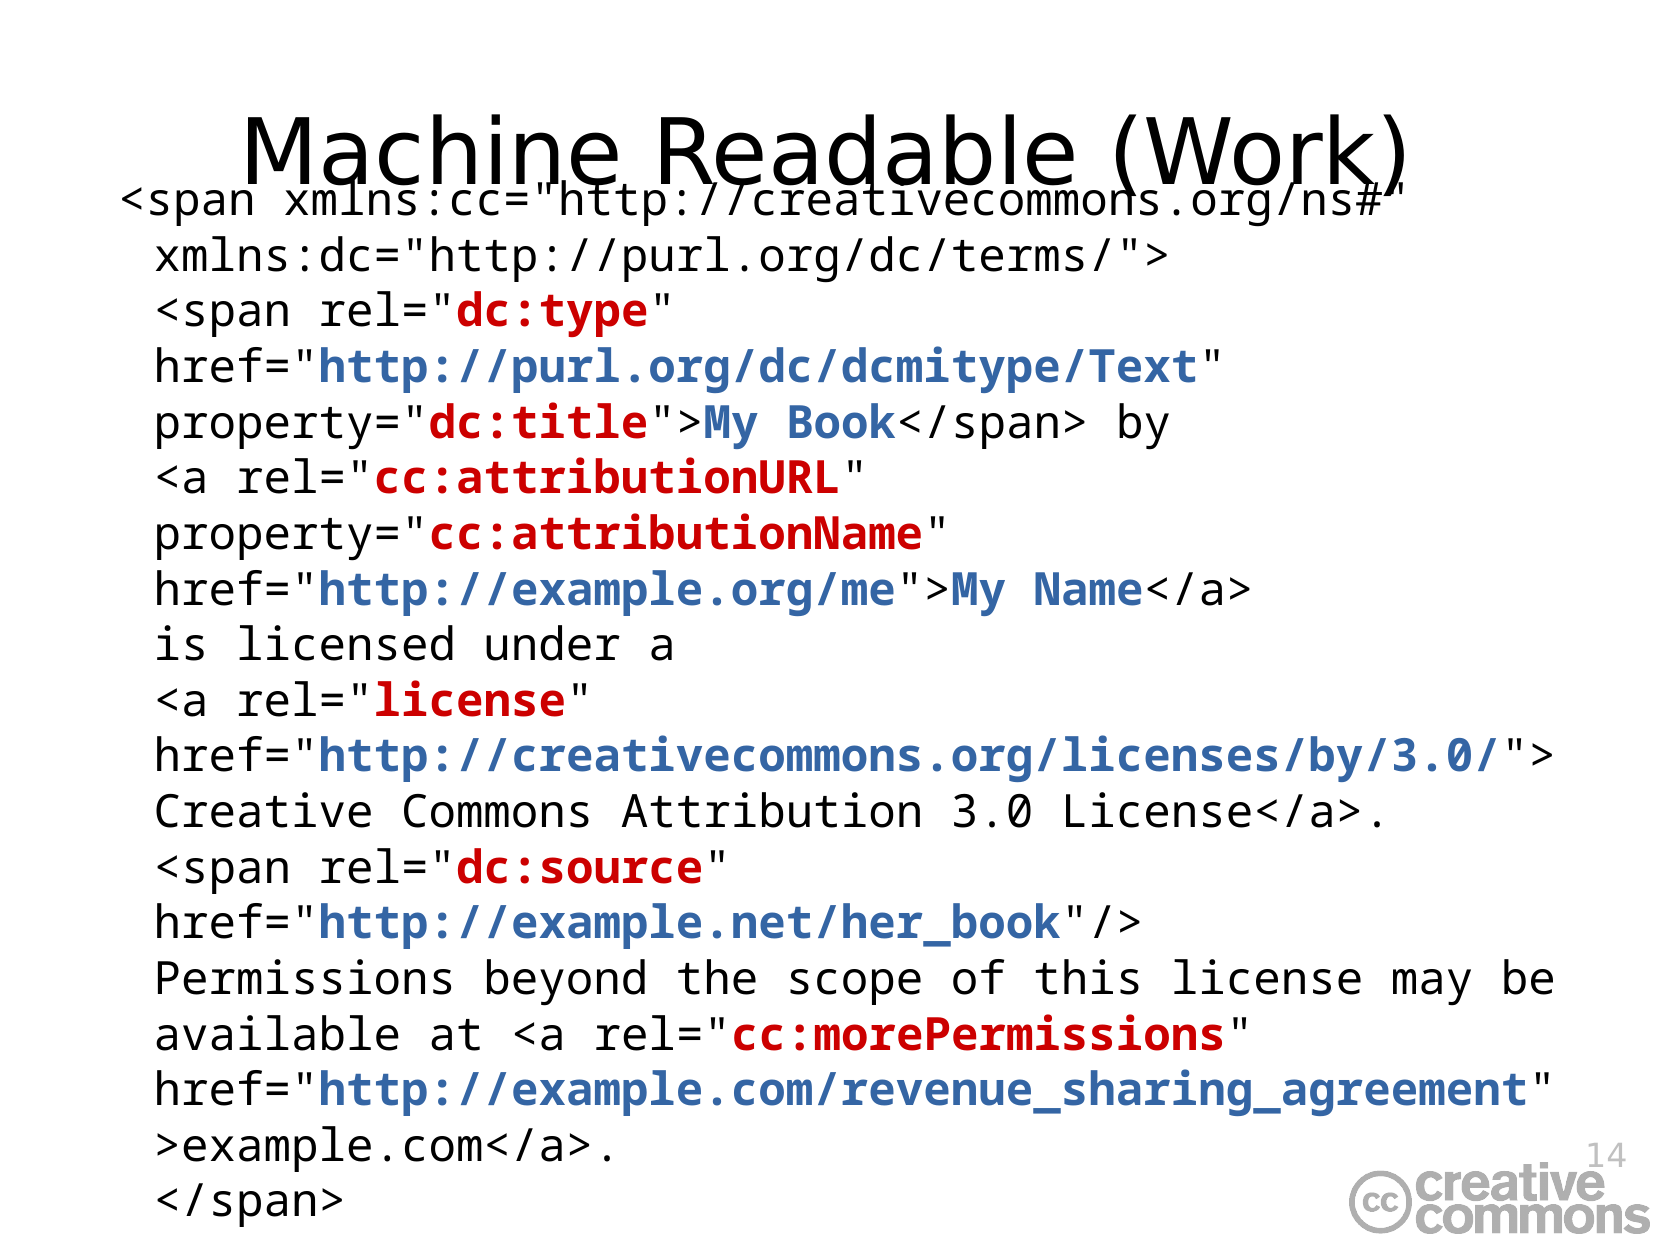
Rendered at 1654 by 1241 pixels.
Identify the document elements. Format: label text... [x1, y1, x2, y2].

picture [1349, 1162, 1650, 1234]
title Machine Readable (Work) [82, 49, 1571, 246]
subtitle <span xmlns:cc="http://creativecommons.org/ns#" xmlns:dc="http://purl.org/dc/terms/"> <span rel="dc:type" href="http://purl.org/dc/dcmitype/Text" property="dc:title">My Book</span> by <a rel="cc:attributionURL" property="cc:attributionName" href="http://example.org/me">My Name</a> is licensed under a <a rel="license" href="http://creativecommons.org/licenses/by/3.0/">Creative Commons Attribution 3.0 License</a>. <span rel="dc:source" href="http://example.net/her_book"/> Permissions beyond the scope of this license may be available at <a rel="cc:morePermissions" href="http://example.com/revenue_sharing_agreement">example.com</a>. </span> [82, 246, 1571, 1153]
